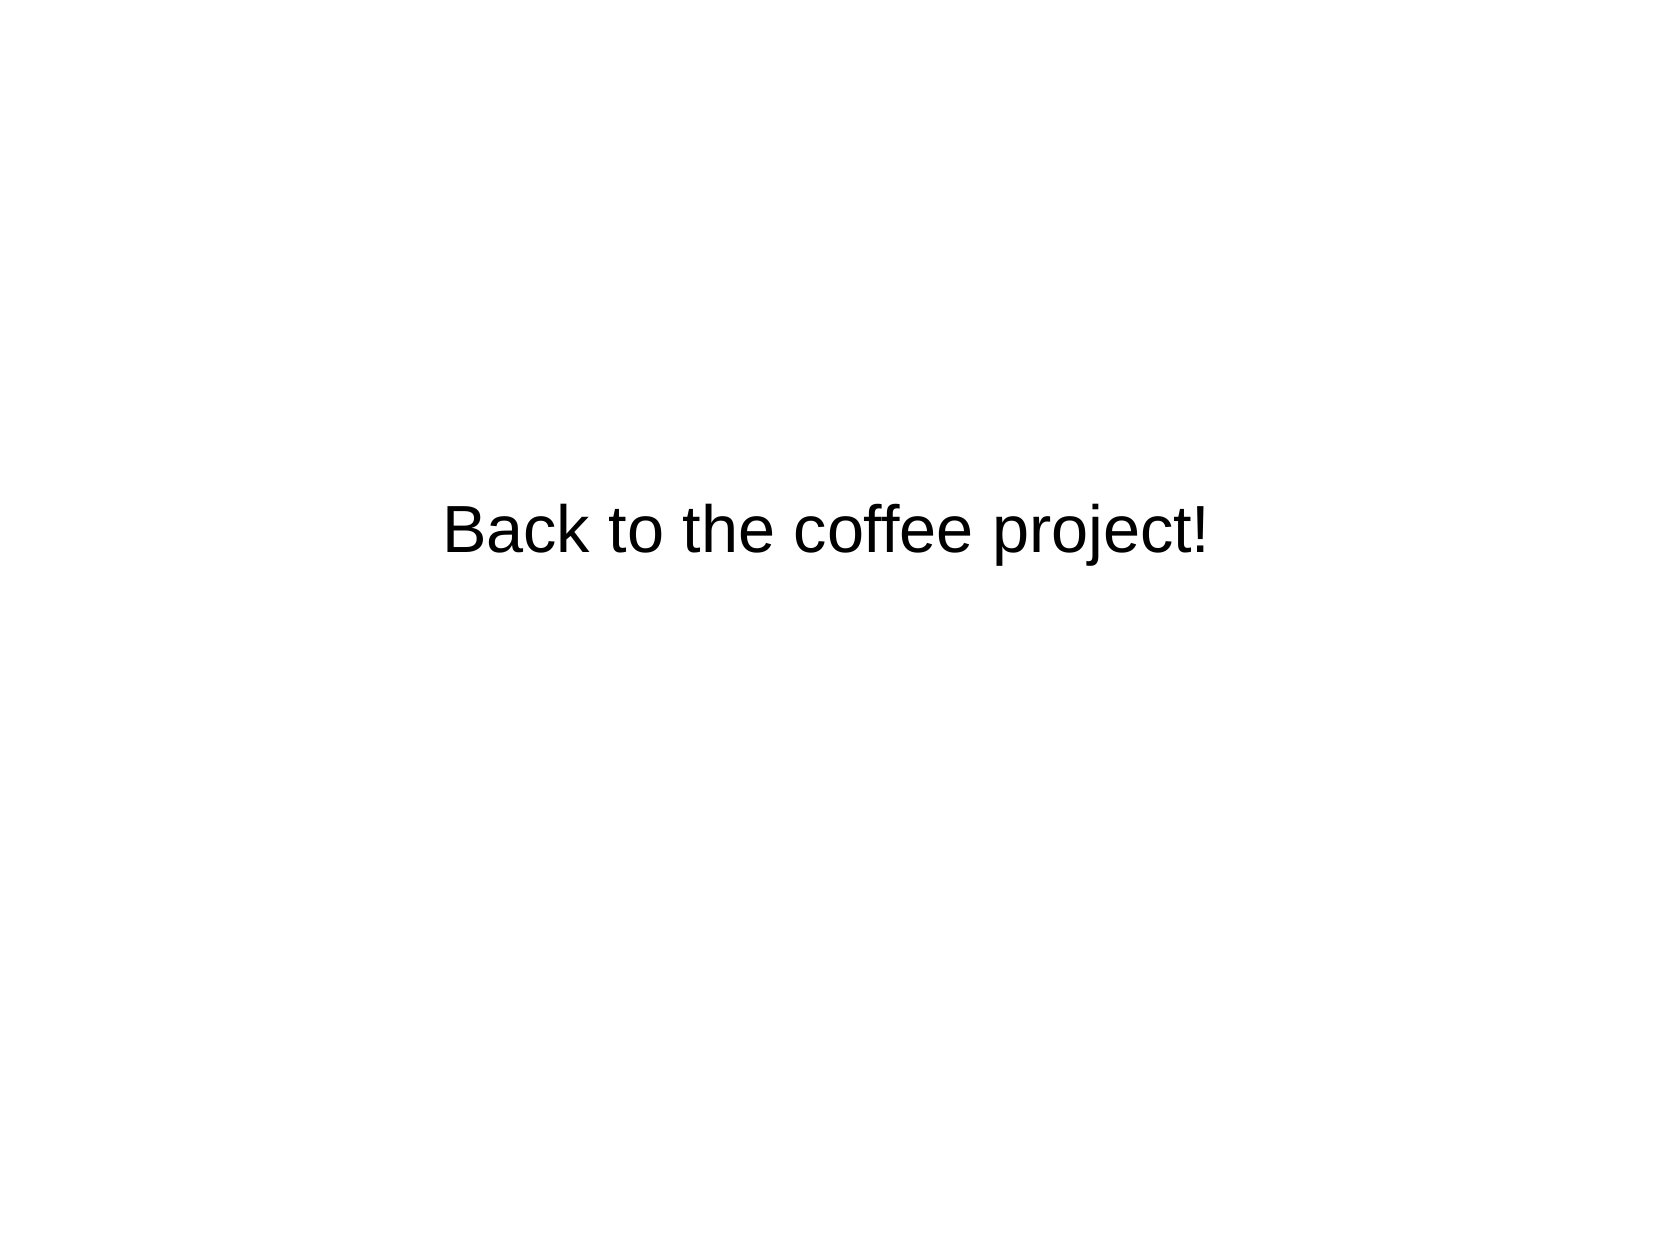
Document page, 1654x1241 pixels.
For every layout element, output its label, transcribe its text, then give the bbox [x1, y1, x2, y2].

subtitle Back to the coffee project! [82, 49, 1571, 1010]
